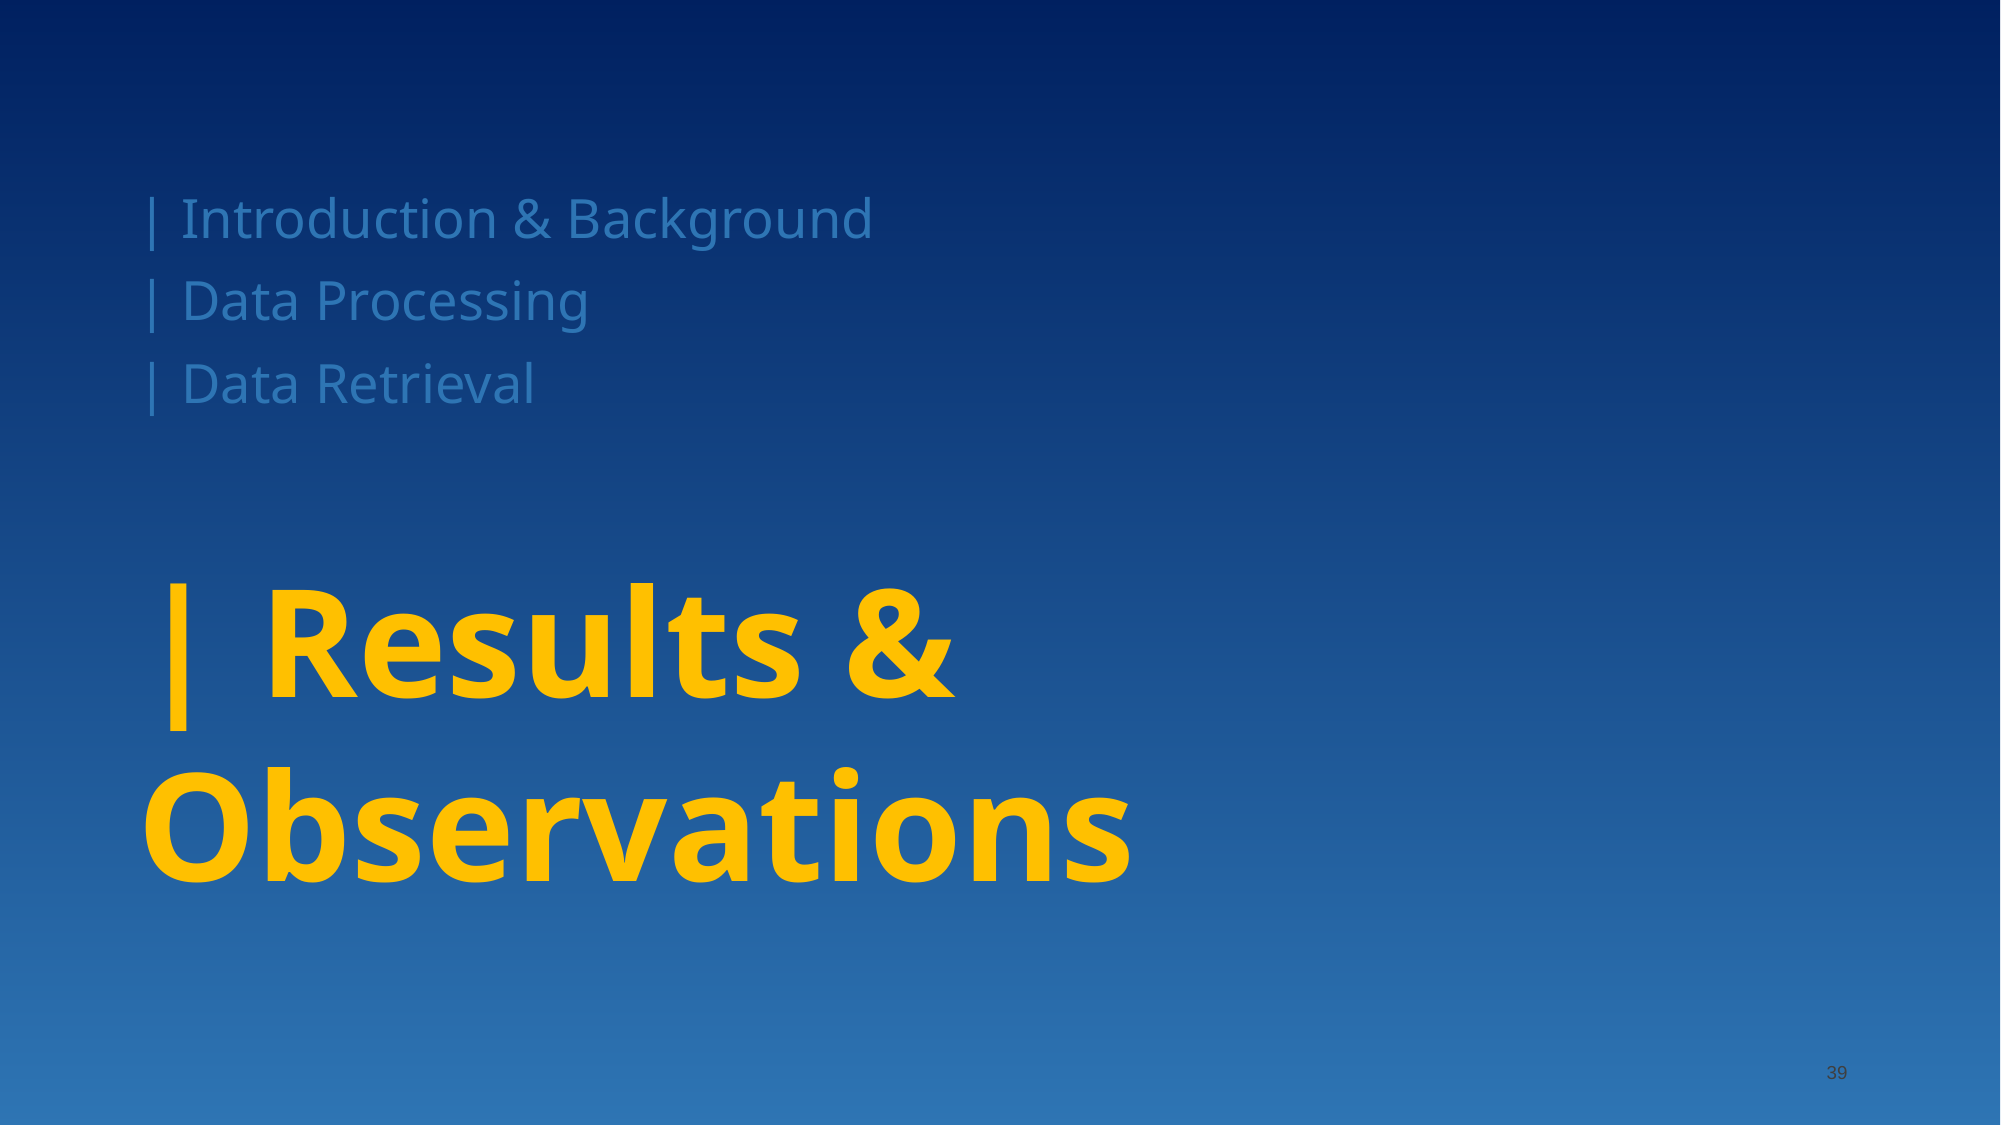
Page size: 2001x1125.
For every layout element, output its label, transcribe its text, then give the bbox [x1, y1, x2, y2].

slide_number 39 [1412, 1042, 1863, 1103]
subtitle | Introduction & Background | Data Processing | Data Retrieval | Results & Observations [137, 150, 1863, 1014]
